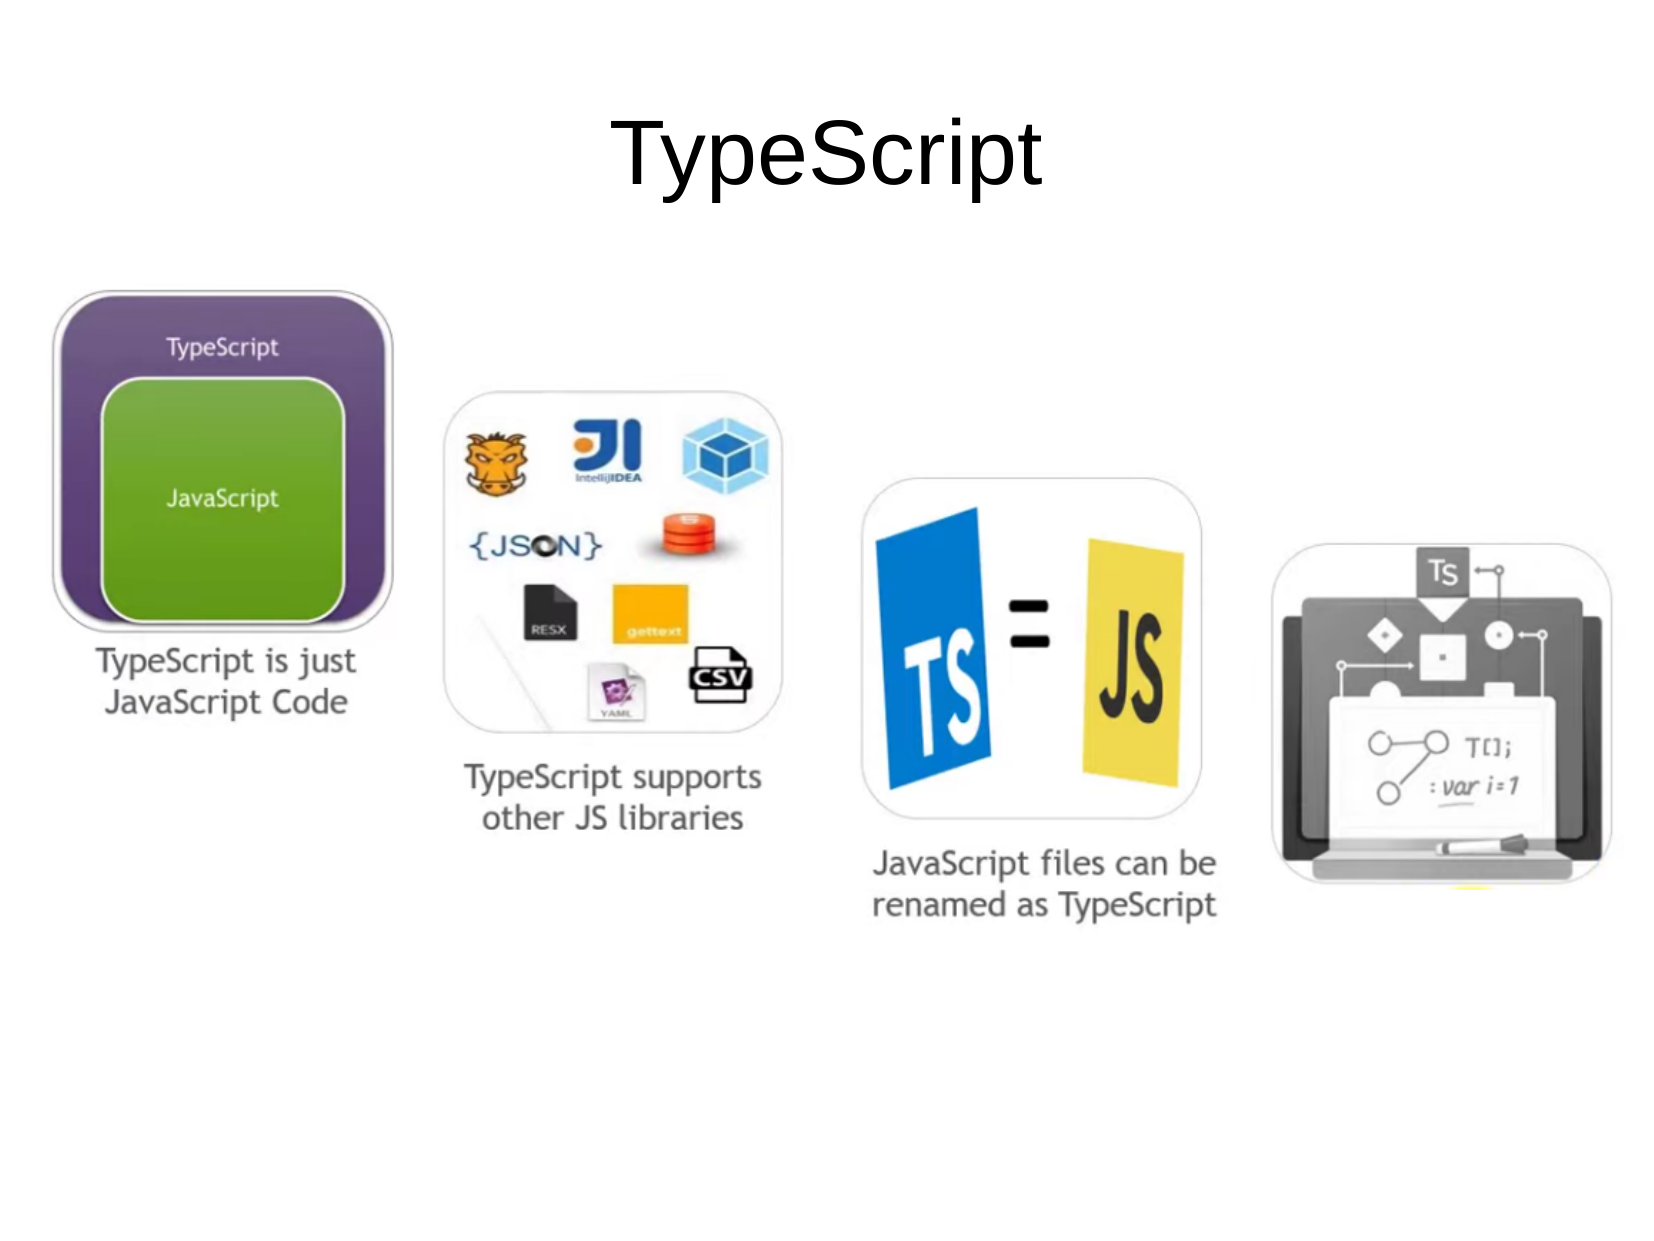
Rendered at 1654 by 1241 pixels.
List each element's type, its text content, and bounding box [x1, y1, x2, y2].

title TypeScript [82, 49, 1571, 257]
picture [7, 283, 1654, 963]
